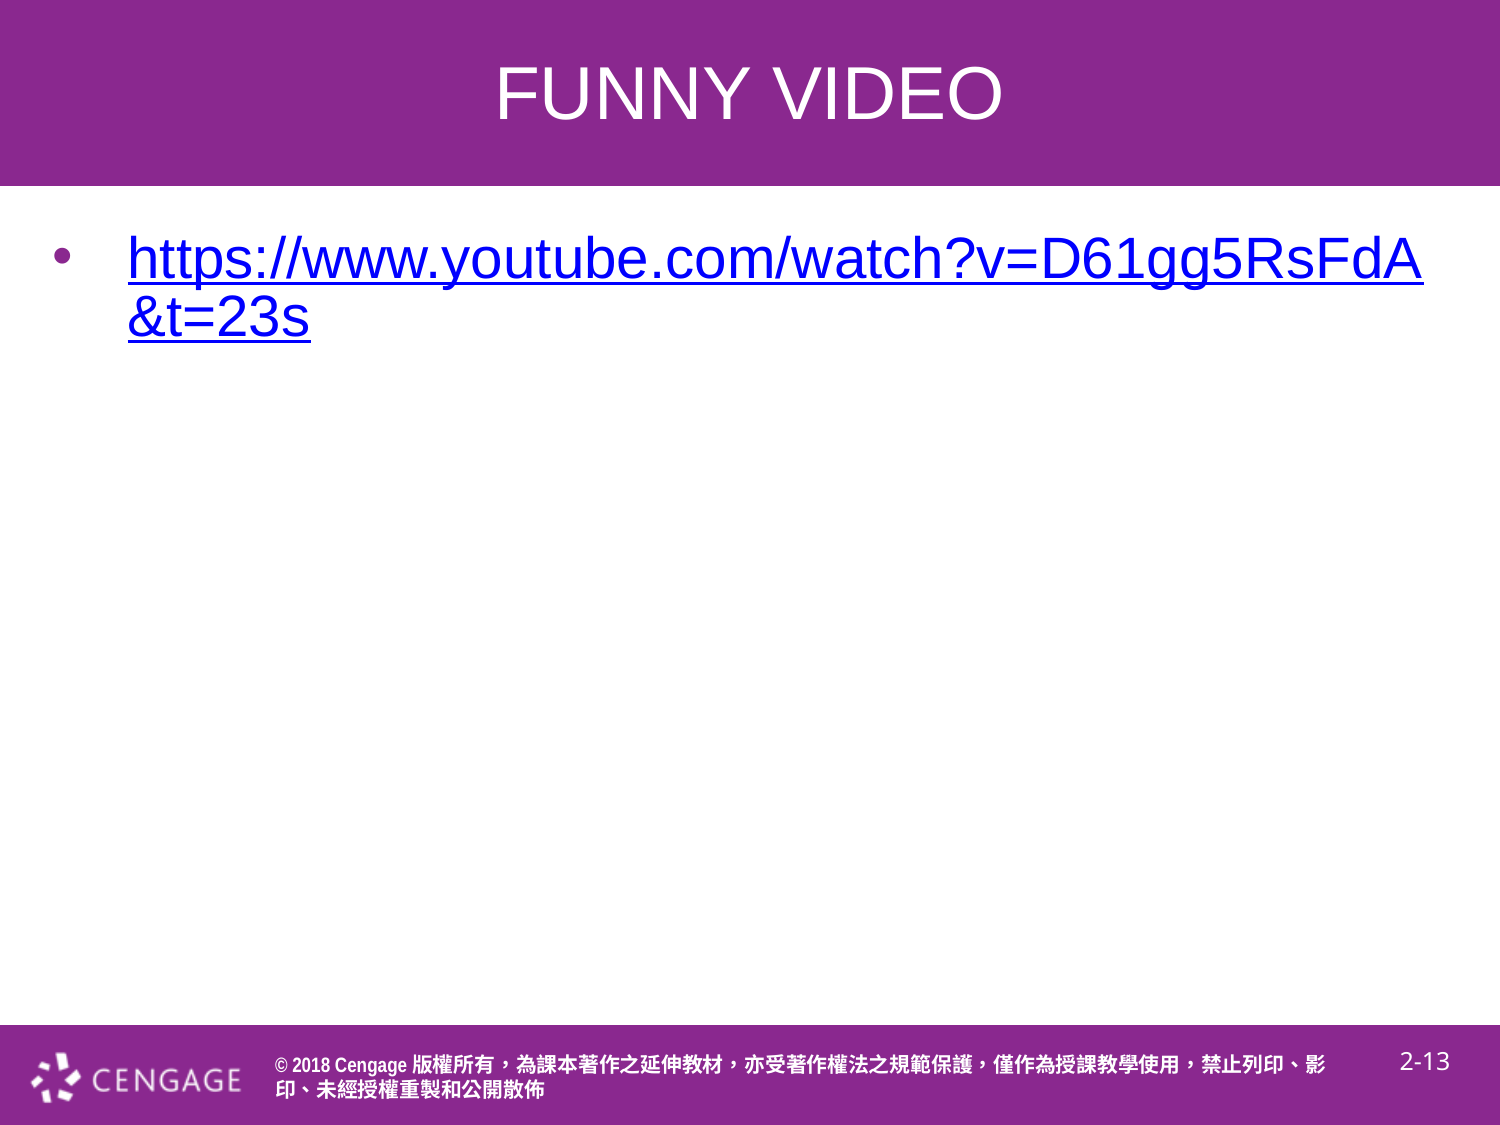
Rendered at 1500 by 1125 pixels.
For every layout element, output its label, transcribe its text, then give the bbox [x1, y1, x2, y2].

title FUNNY VIDEO [7, 4, 1493, 175]
list https://www.youtube.com/watch?v=D61gg5RsFdA&t=23s [37, 212, 1475, 1005]
picture [21, 1043, 246, 1111]
